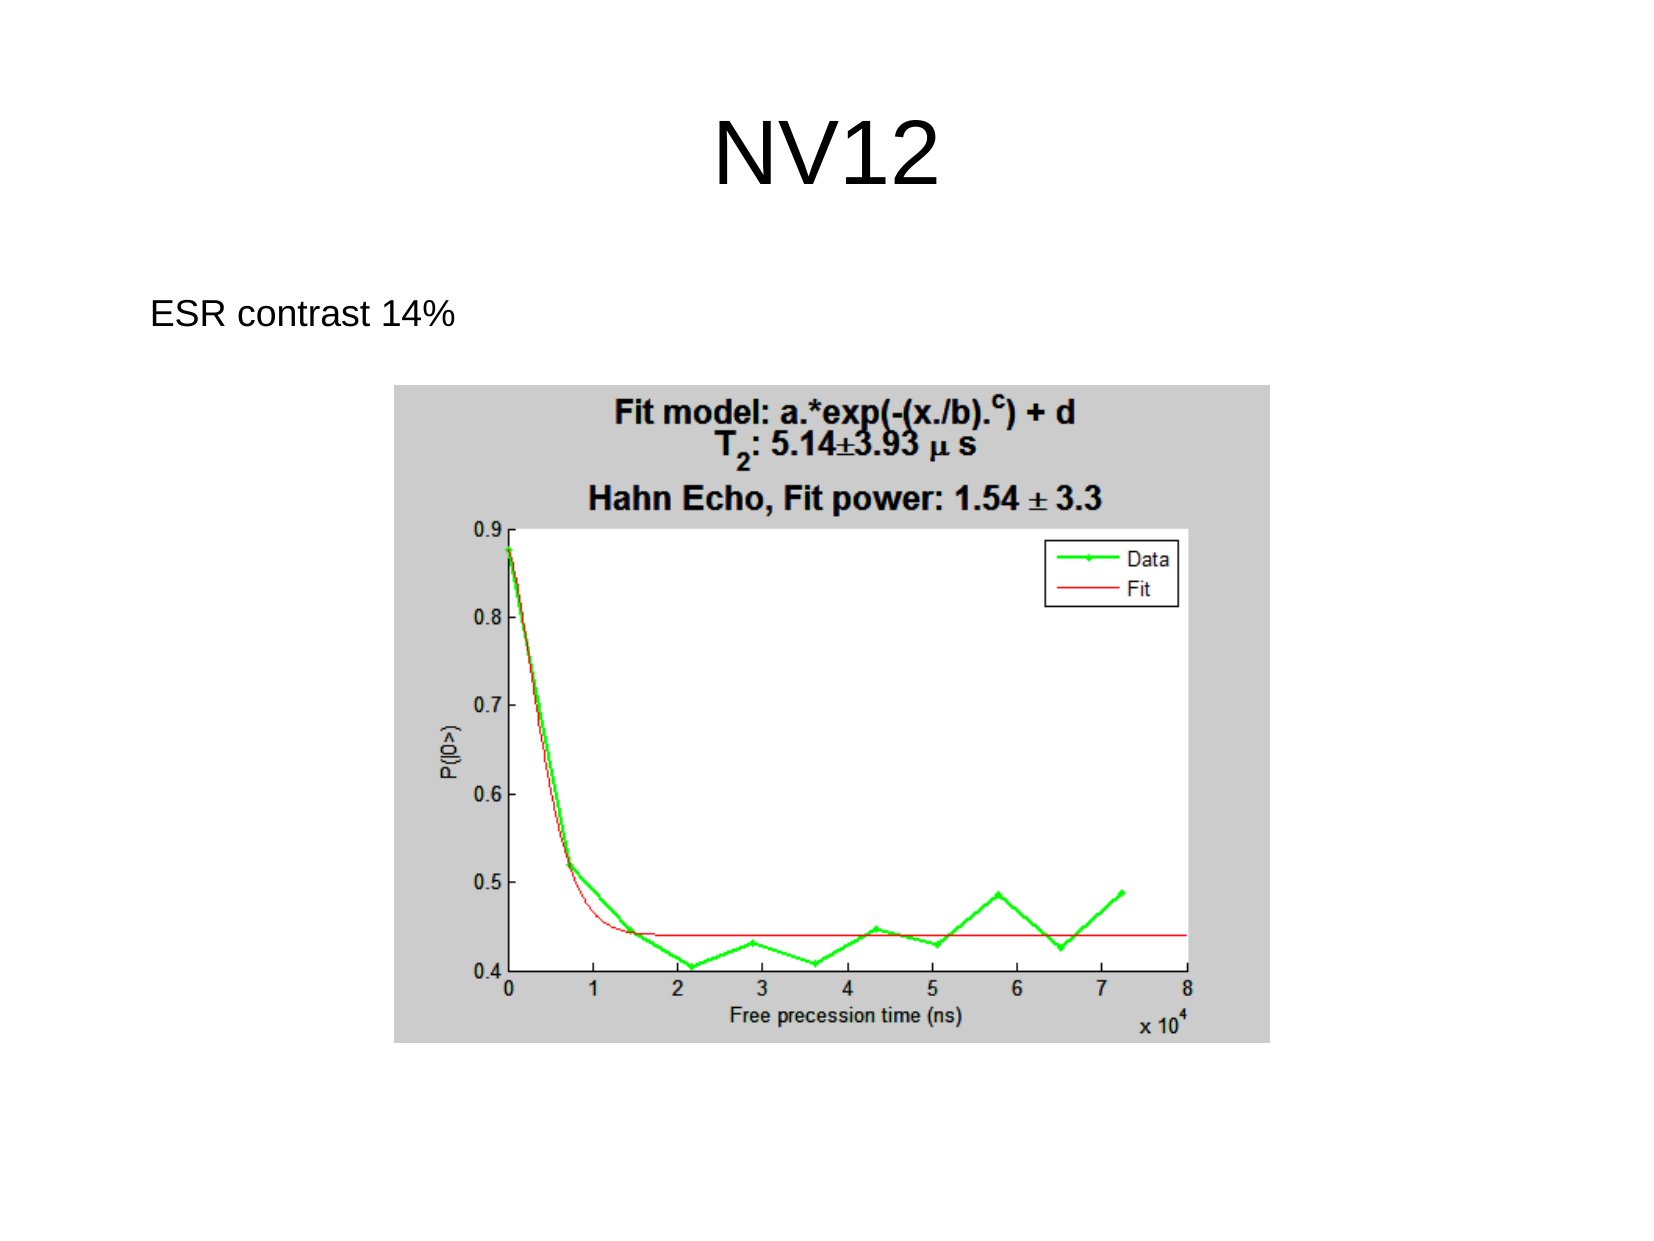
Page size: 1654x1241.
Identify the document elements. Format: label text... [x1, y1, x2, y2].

title NV12 [82, 49, 1571, 257]
picture [394, 385, 1270, 1043]
text_box ESR contrast 14% [135, 285, 946, 342]
